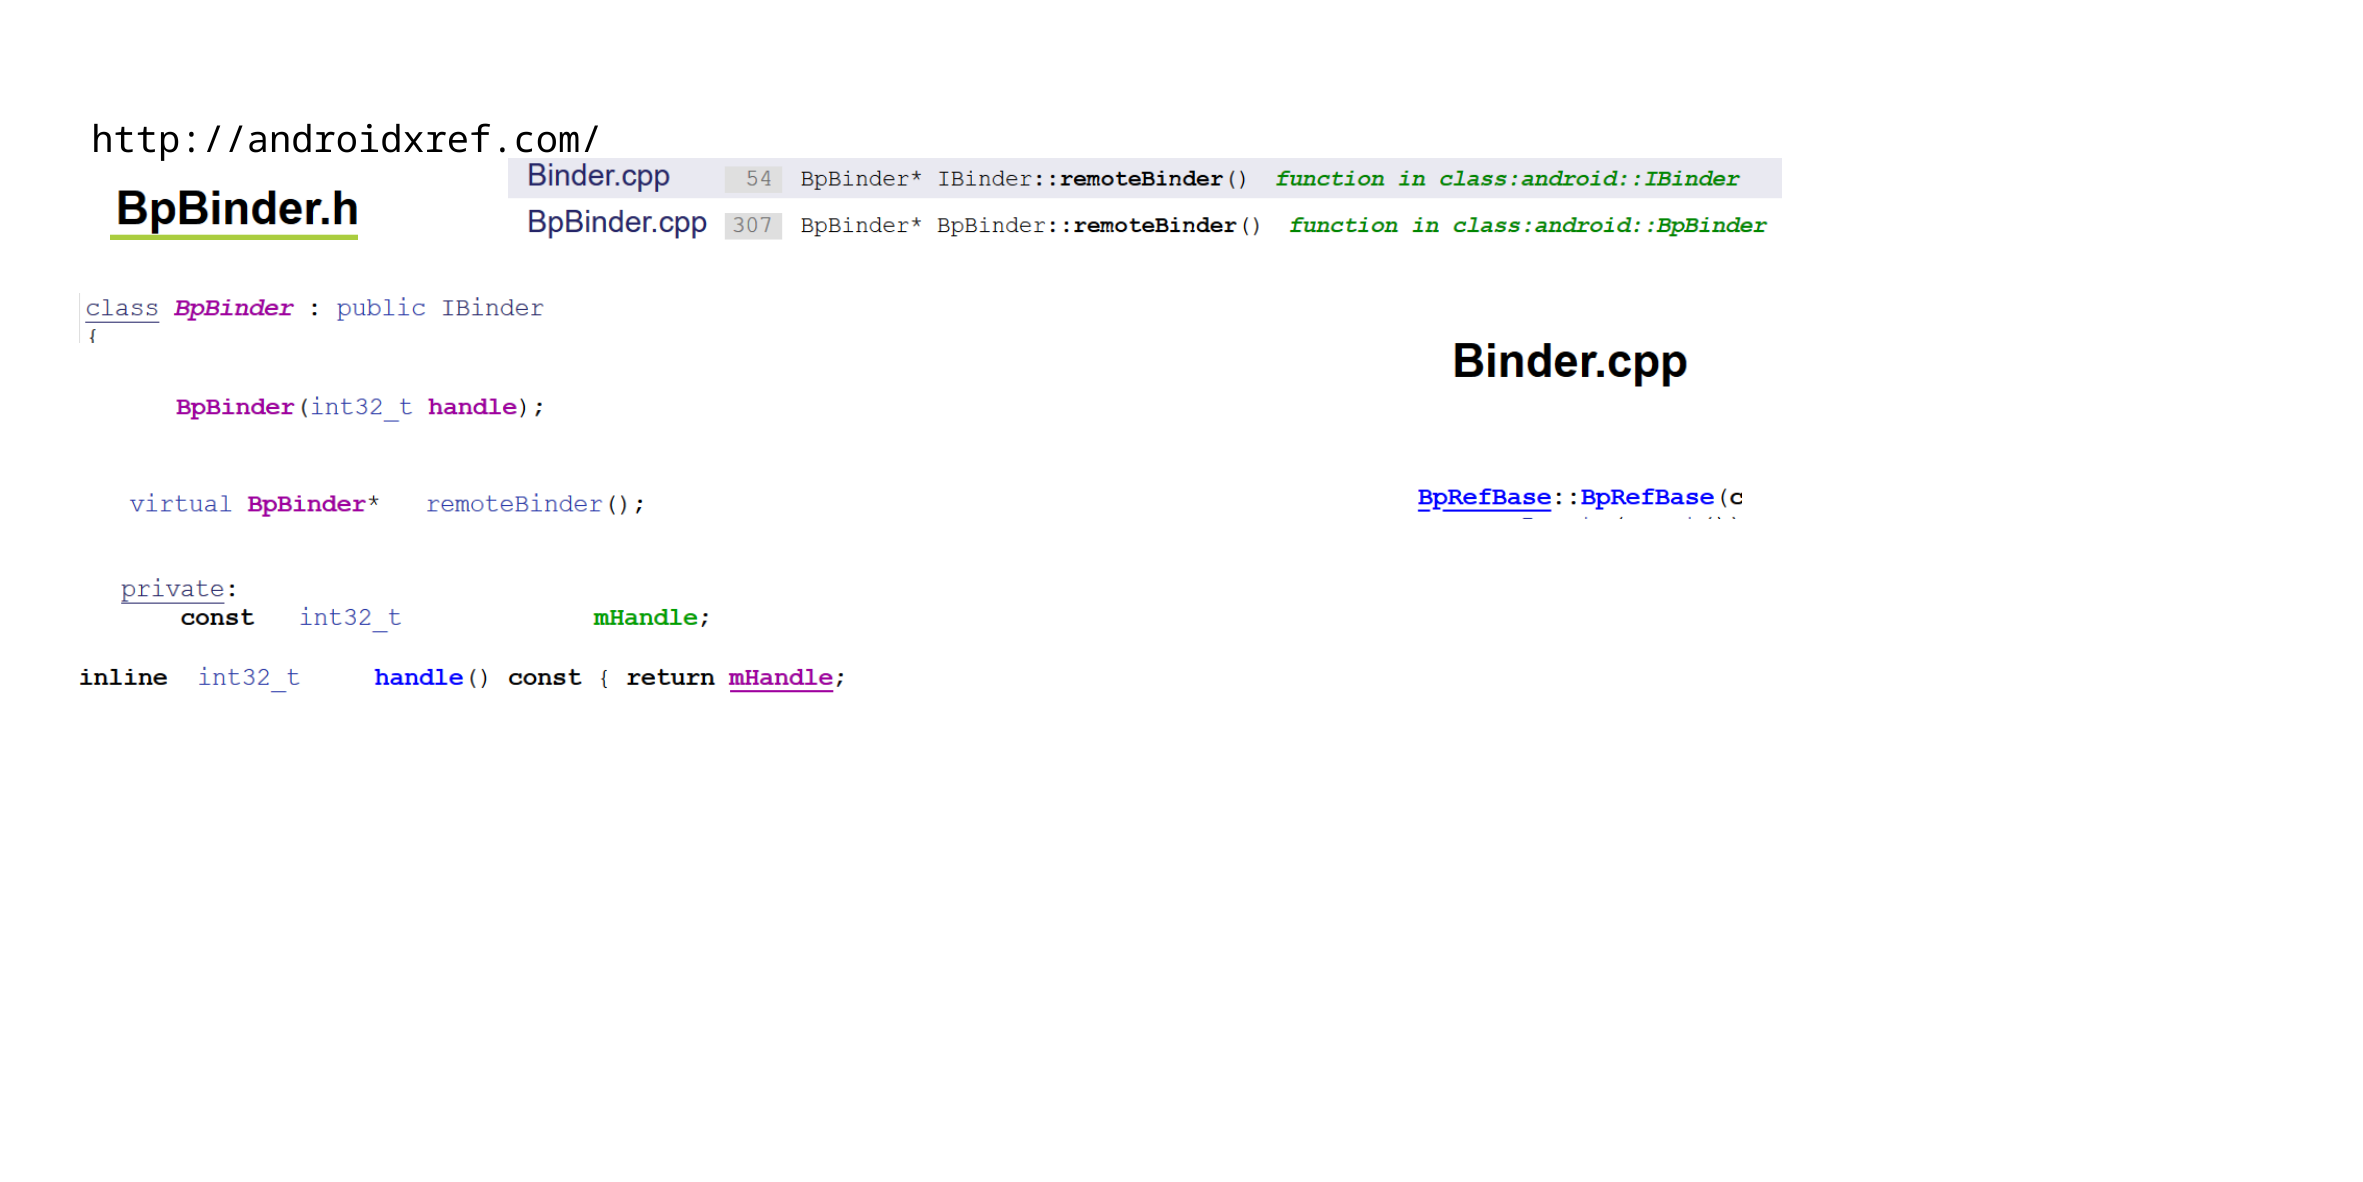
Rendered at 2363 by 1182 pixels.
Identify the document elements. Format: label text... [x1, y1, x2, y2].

text_box http://androidxref.com/ [76, 105, 688, 188]
picture [110, 188, 358, 241]
picture [1414, 476, 1742, 520]
picture [1440, 323, 1700, 395]
picture [173, 385, 571, 431]
picture [116, 574, 746, 644]
picture [108, 487, 664, 523]
picture [74, 652, 849, 705]
picture [79, 293, 577, 343]
picture [508, 158, 1782, 248]
